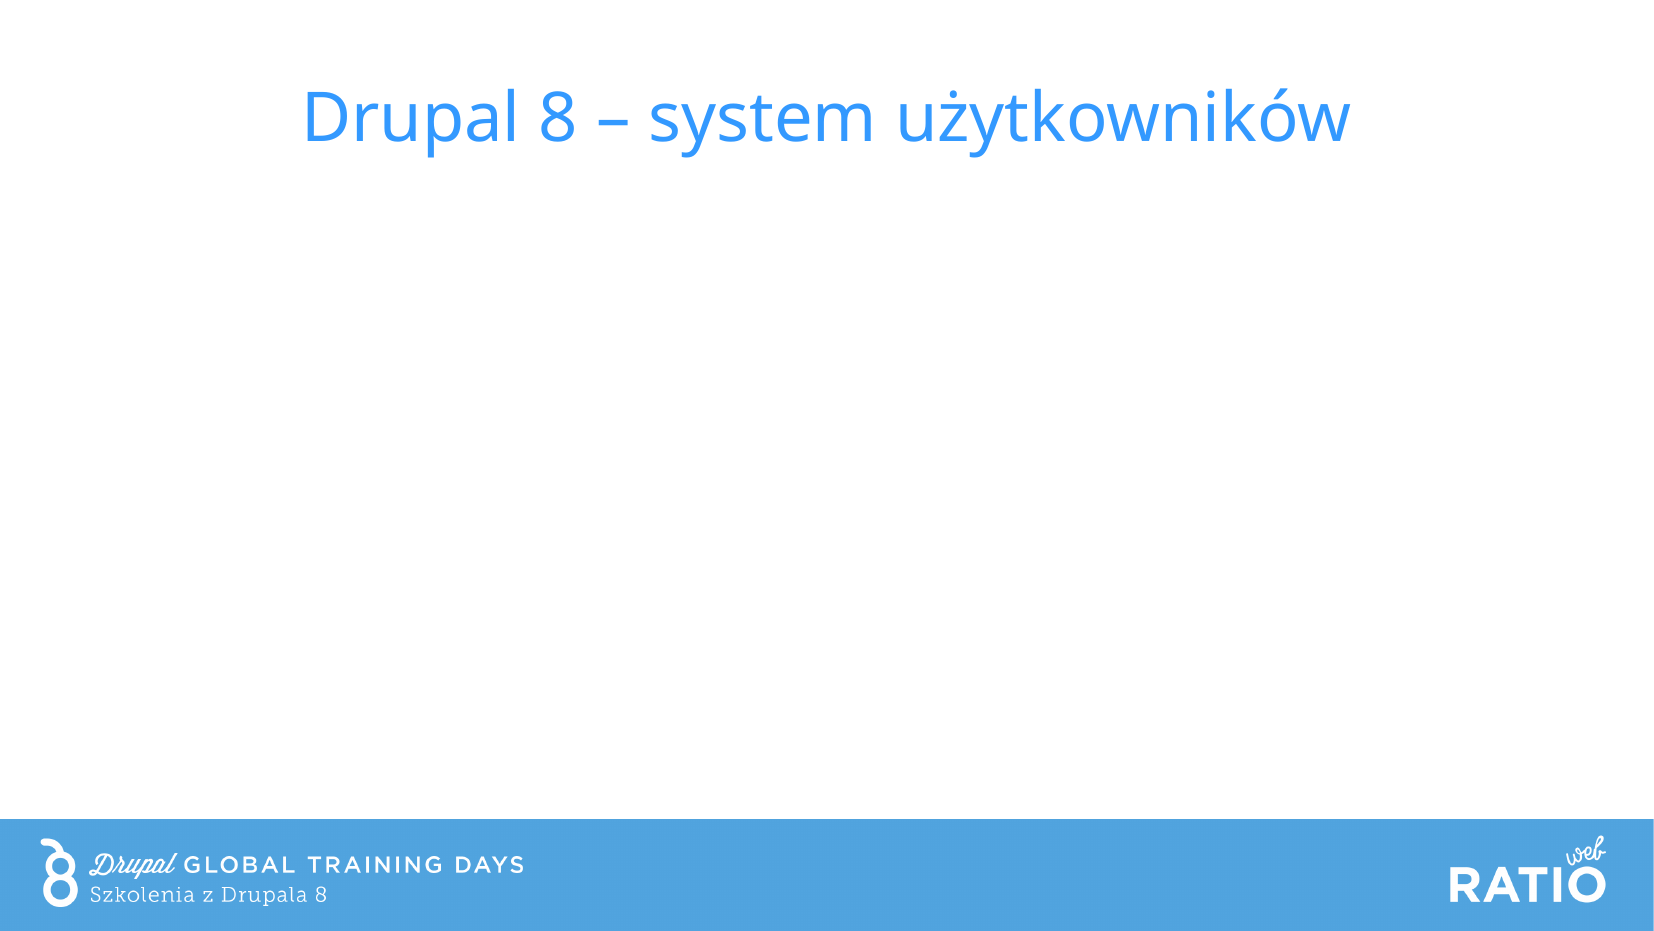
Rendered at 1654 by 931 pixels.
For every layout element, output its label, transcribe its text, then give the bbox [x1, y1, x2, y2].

picture [0, 0, 1654, 931]
title Drupal 8 – system użytkowników [82, 37, 1571, 193]
